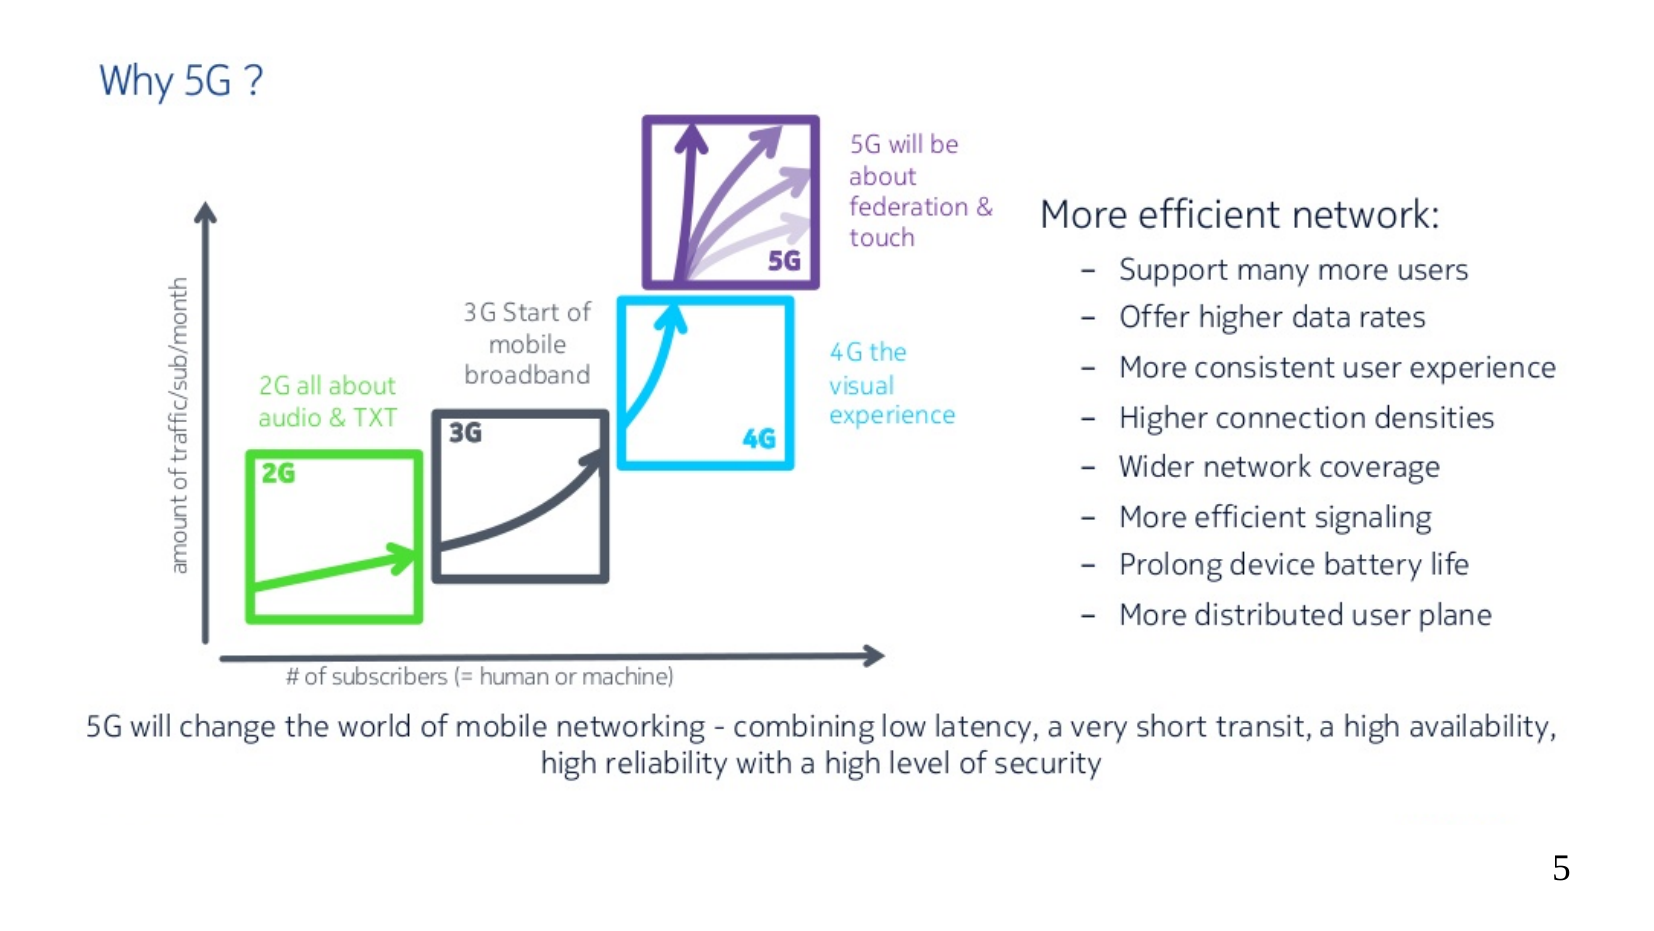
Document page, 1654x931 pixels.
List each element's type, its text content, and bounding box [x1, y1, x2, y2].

picture [28, 8, 1591, 825]
text_box 5 [1185, 847, 1571, 912]
